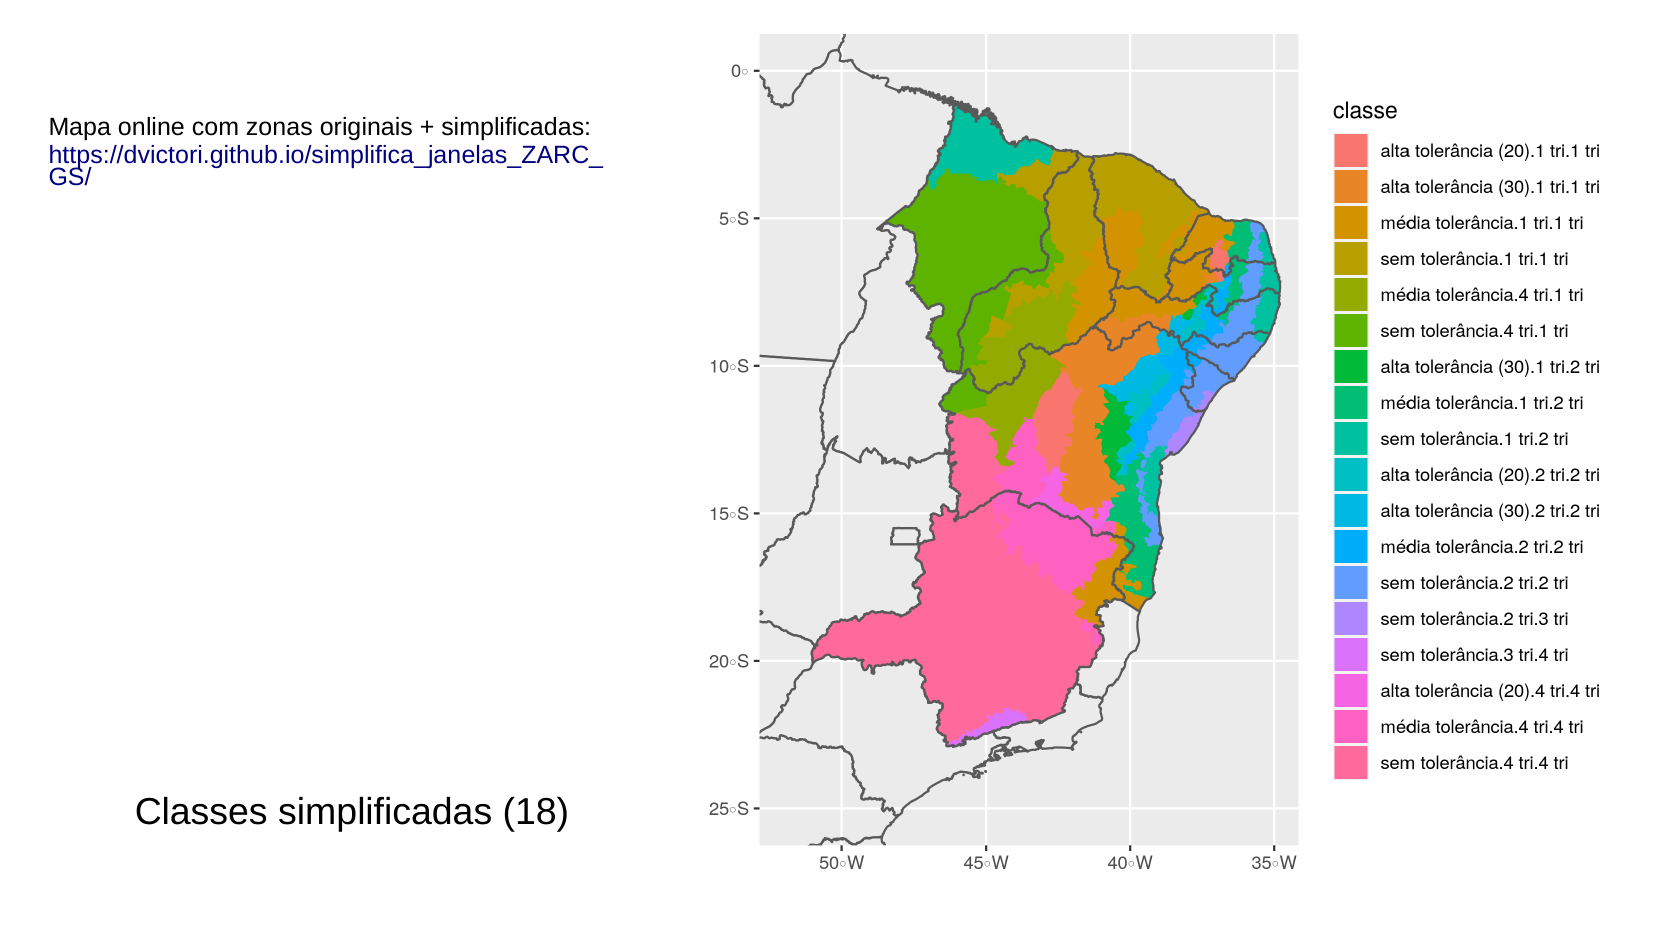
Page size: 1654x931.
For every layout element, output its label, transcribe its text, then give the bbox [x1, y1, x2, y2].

text_box Classes simplificadas (18) [120, 783, 585, 841]
text_box Mapa online com zonas originais + simplificadas: https://dvictori.github.io/simplifica_janelas_ZARC_GS/ [33, 105, 631, 372]
picture [687, 22, 1633, 886]
